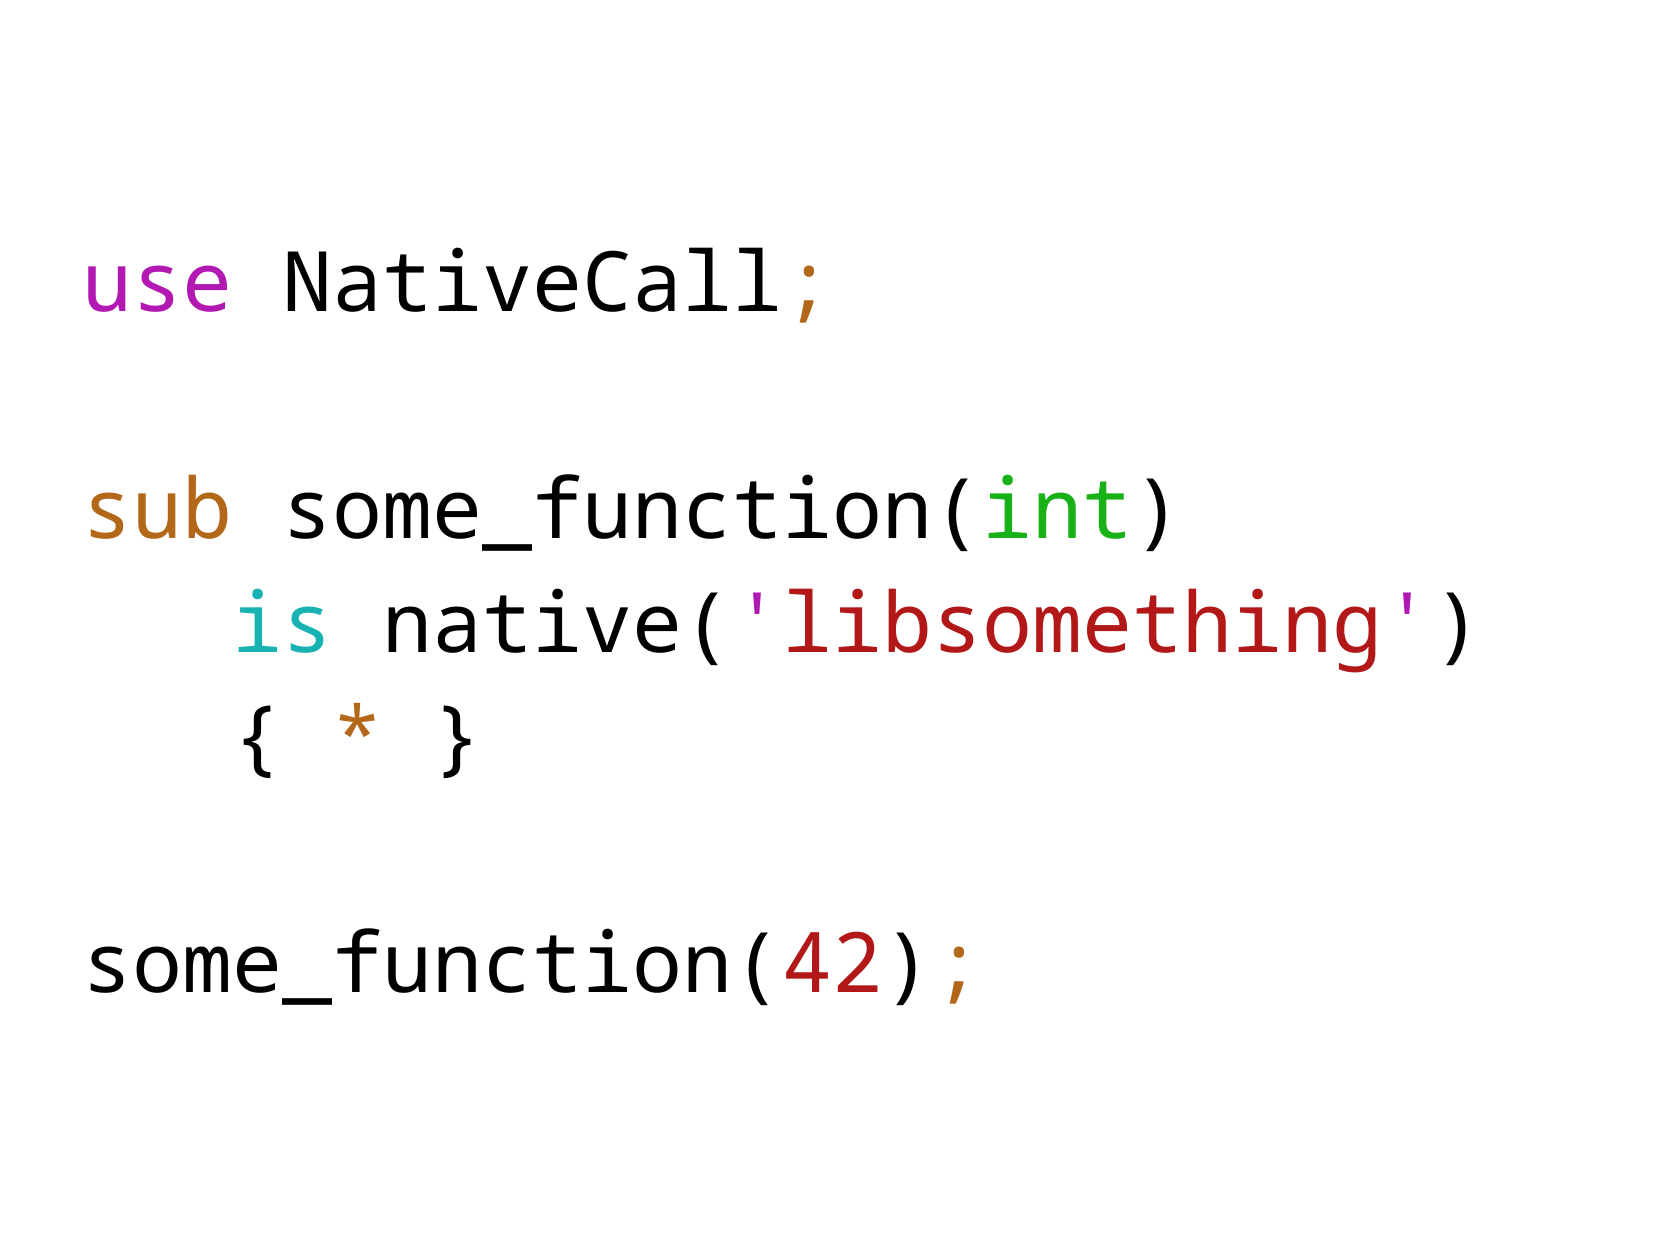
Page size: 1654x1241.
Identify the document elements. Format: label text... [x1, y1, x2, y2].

subtitle use NativeCall; sub some_function(int) is native('libsomething') { * } some_function(42); [82, 140, 1571, 1101]
